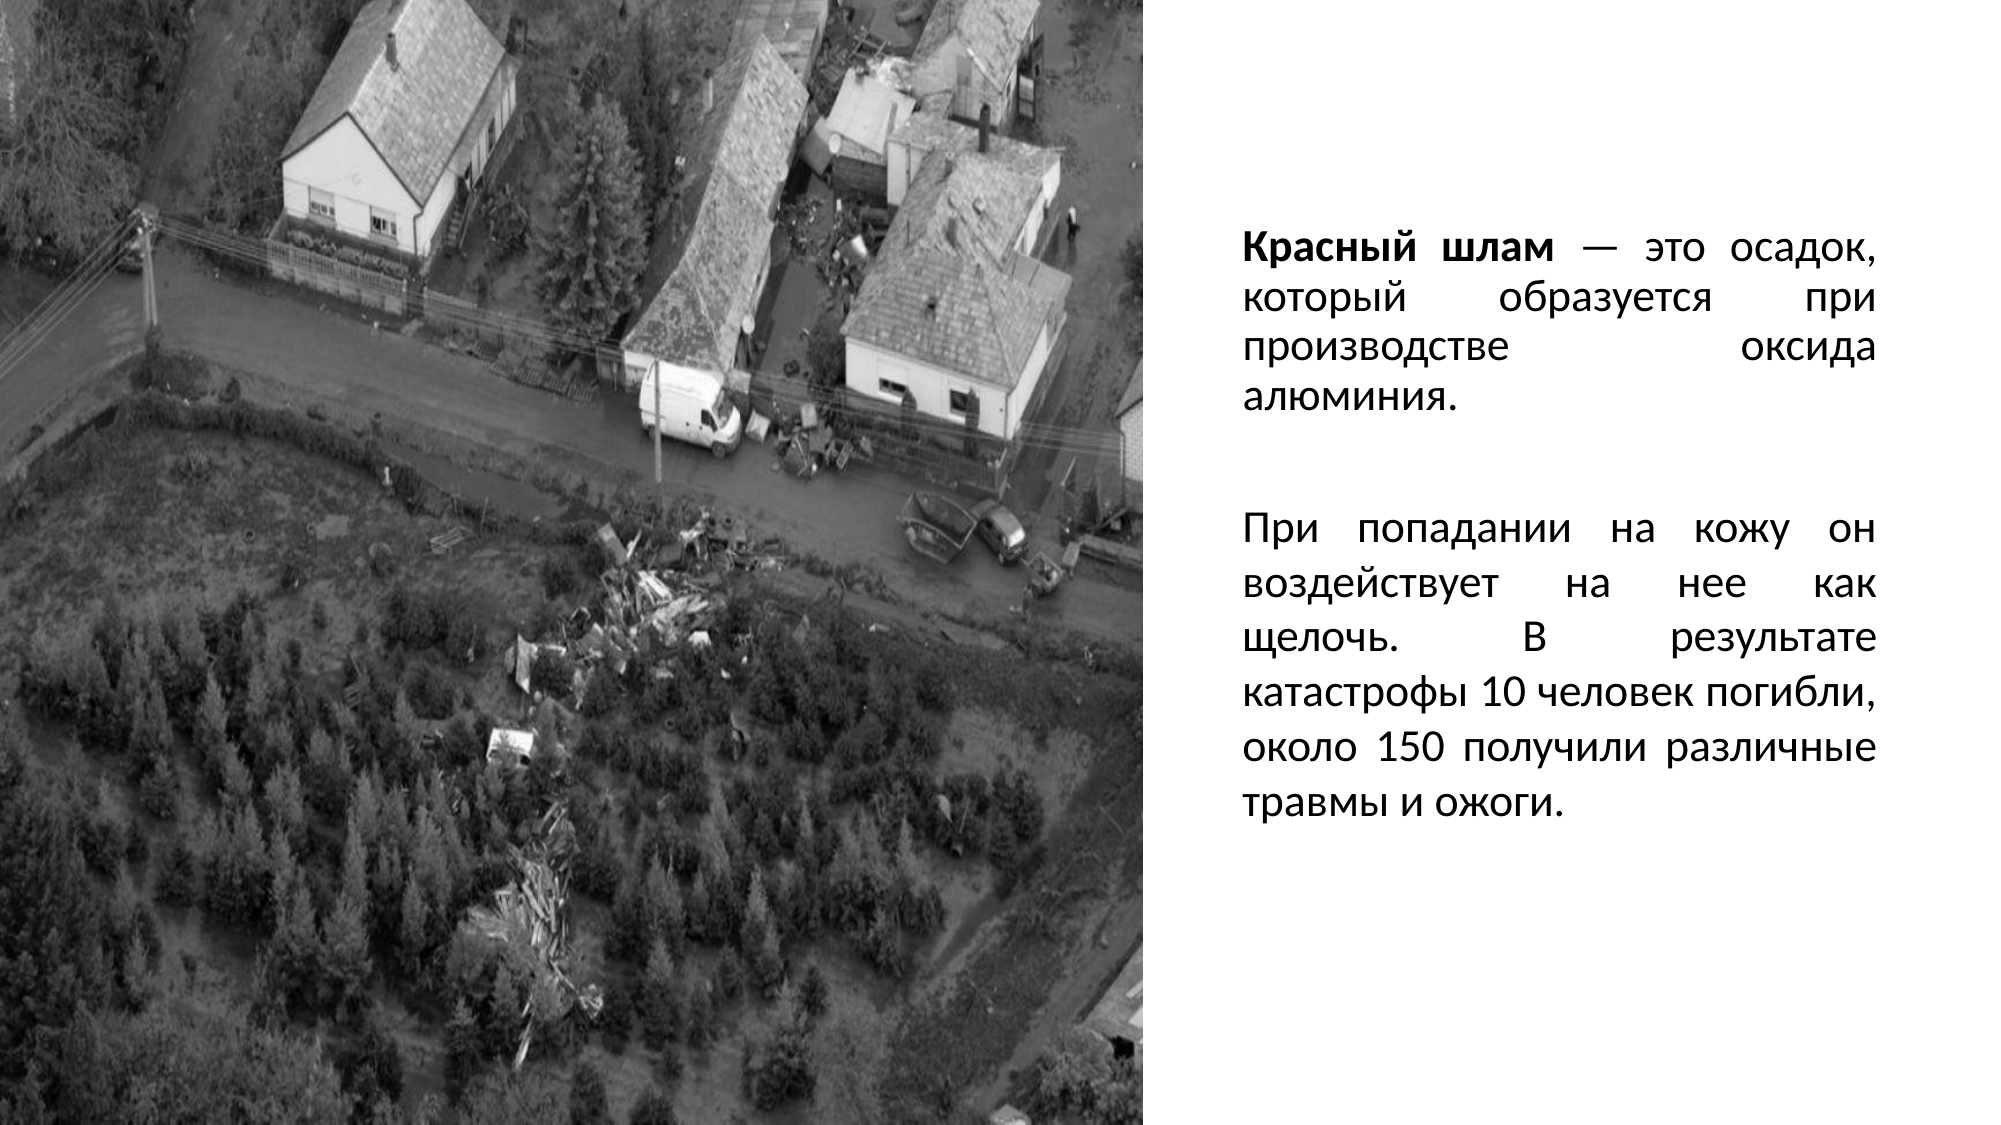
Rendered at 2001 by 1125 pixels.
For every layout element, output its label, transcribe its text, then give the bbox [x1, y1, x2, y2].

picture [0, 0, 1143, 1125]
text_box При попадании на кожу он воздействует на нее как щелочь. В результате катастрофы 10 человек погибли, около 150 получили различные травмы и ожоги. [1227, 488, 1893, 834]
list Красный шлам — это осадок, который образуется при производстве оксида алюминия. [1227, 214, 1893, 466]
